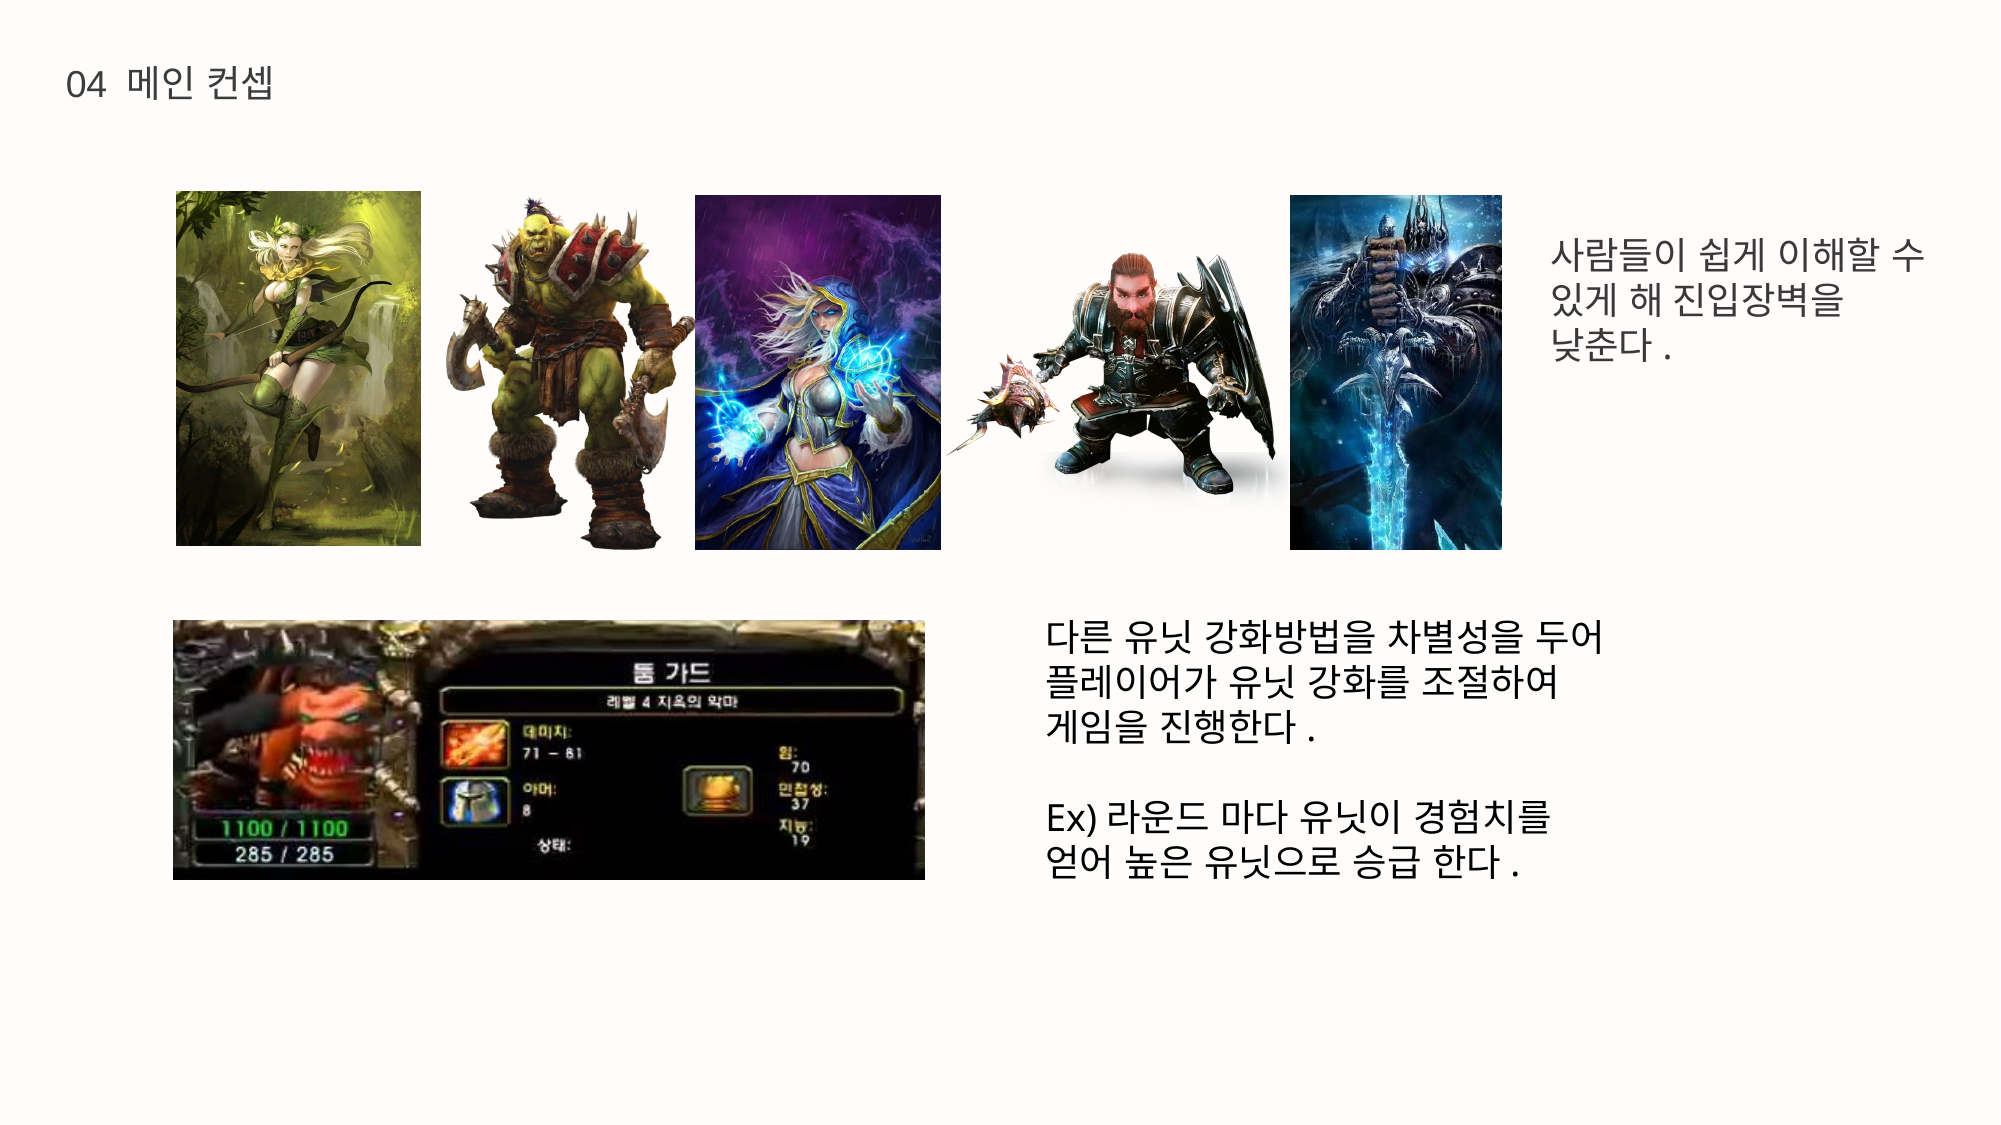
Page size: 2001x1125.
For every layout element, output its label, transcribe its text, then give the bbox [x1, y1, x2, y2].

picture [176, 191, 421, 546]
picture [445, 195, 1502, 550]
picture [1494, 487, 1502, 505]
text_box 04 메인 컨셉 [50, 52, 296, 114]
text_box 사람들이 쉽게 이해할 수 있게 해 진입장벽을 낮춘다. [1535, 224, 1974, 377]
text_box 다른 유닛 강화방법을 차별성을 두어 플레이어가 유닛 강화를 조절하여 게임을 진행한다. Ex)라운드 마다 유닛이 경험치를 얻어 높은 유닛으로 승급 한다. [1030, 606, 1626, 895]
picture [173, 620, 925, 880]
